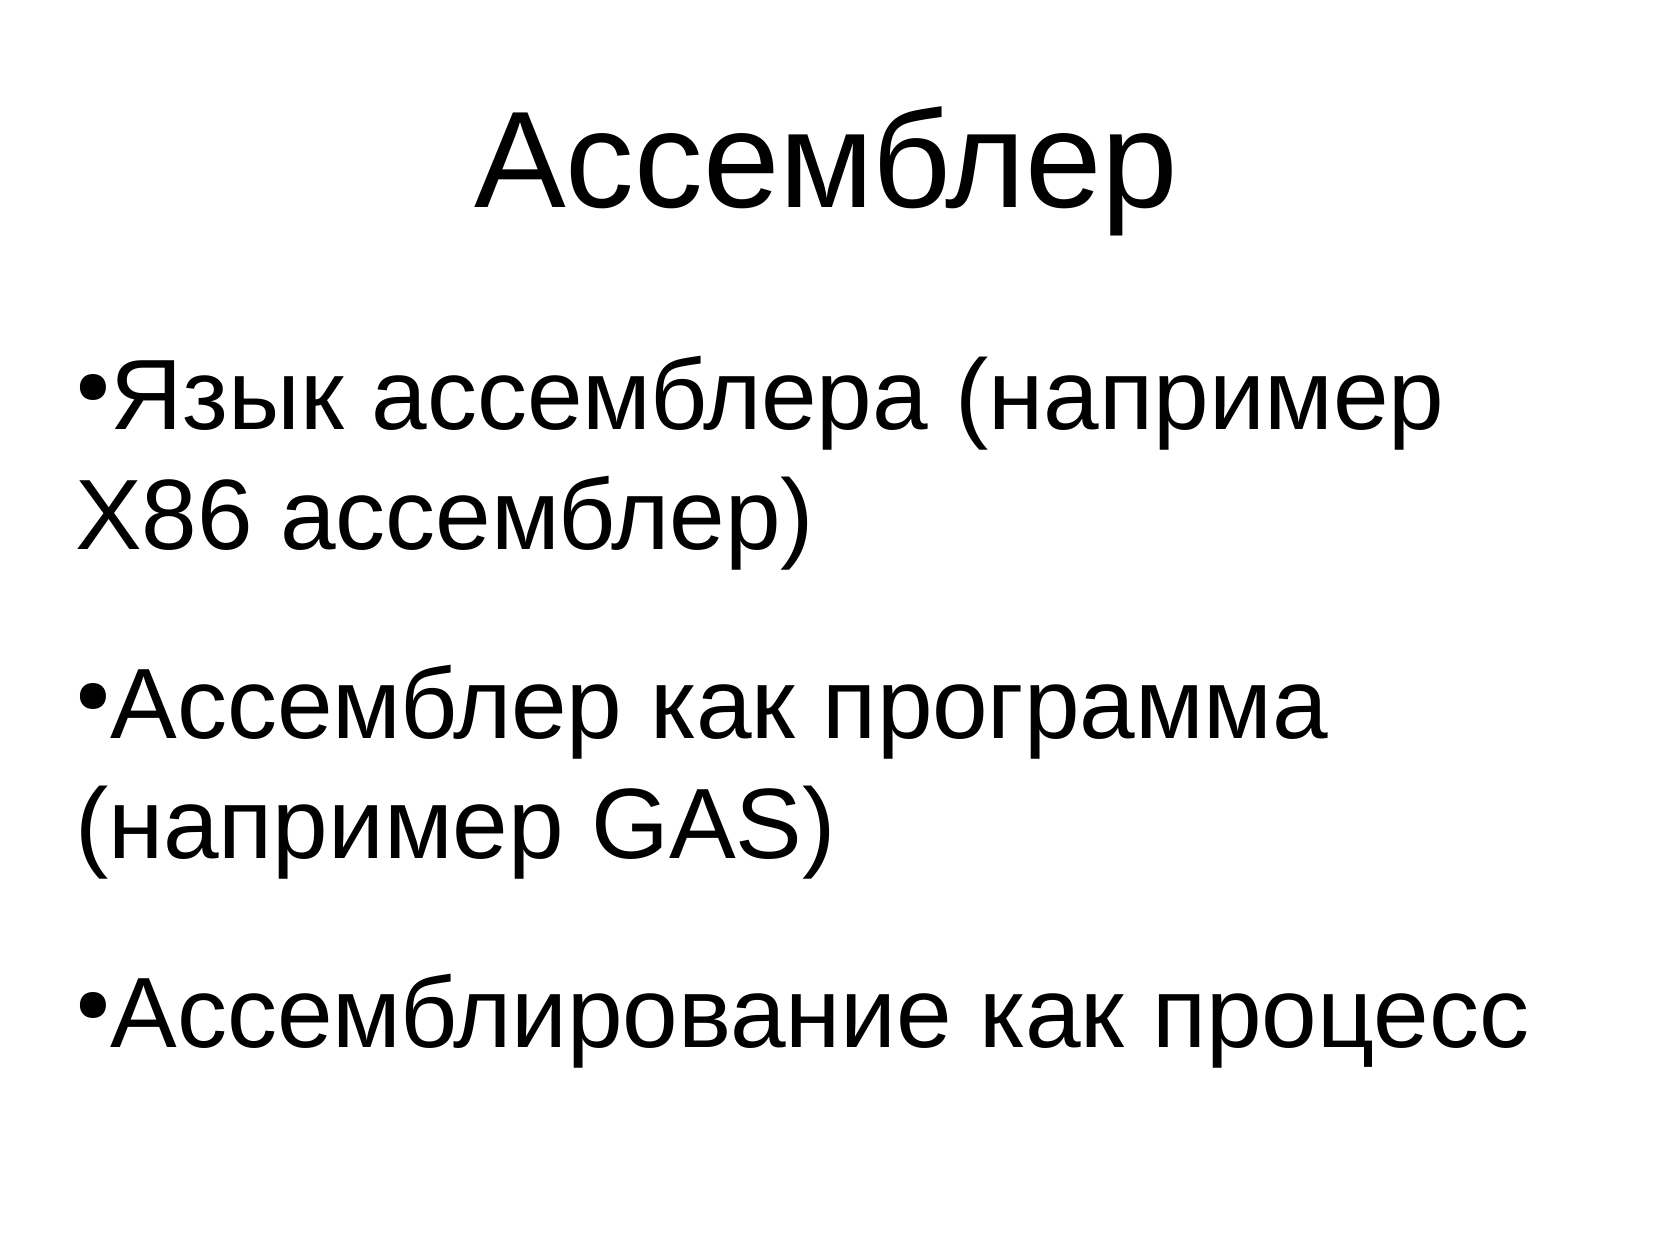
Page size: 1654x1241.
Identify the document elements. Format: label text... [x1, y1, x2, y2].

title Ассемблер [82, 49, 1571, 257]
list Язык ассемблера (например X86 ассемблер) Ассемблер как программа (например GAS) Ассемблирование как процесс [75, 330, 1564, 1141]
